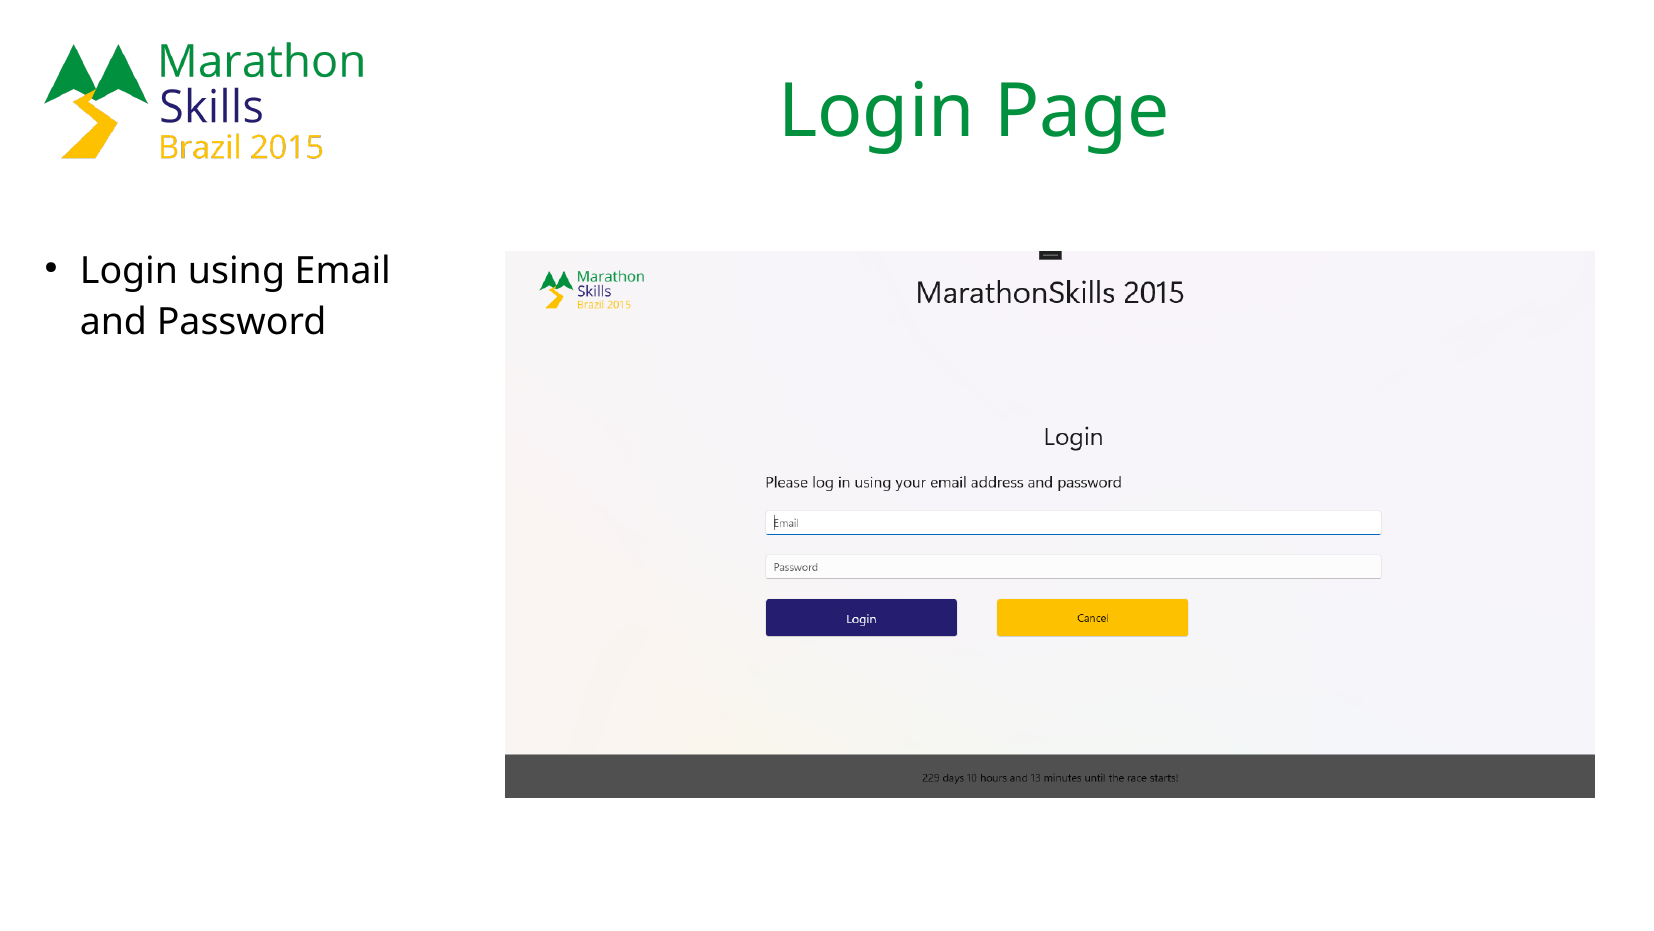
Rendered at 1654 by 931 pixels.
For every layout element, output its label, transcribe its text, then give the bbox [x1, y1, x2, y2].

picture [505, 251, 1595, 798]
picture [29, 29, 384, 173]
title Login Page [413, 29, 1536, 185]
text_box Login using Email and Password [29, 236, 443, 827]
